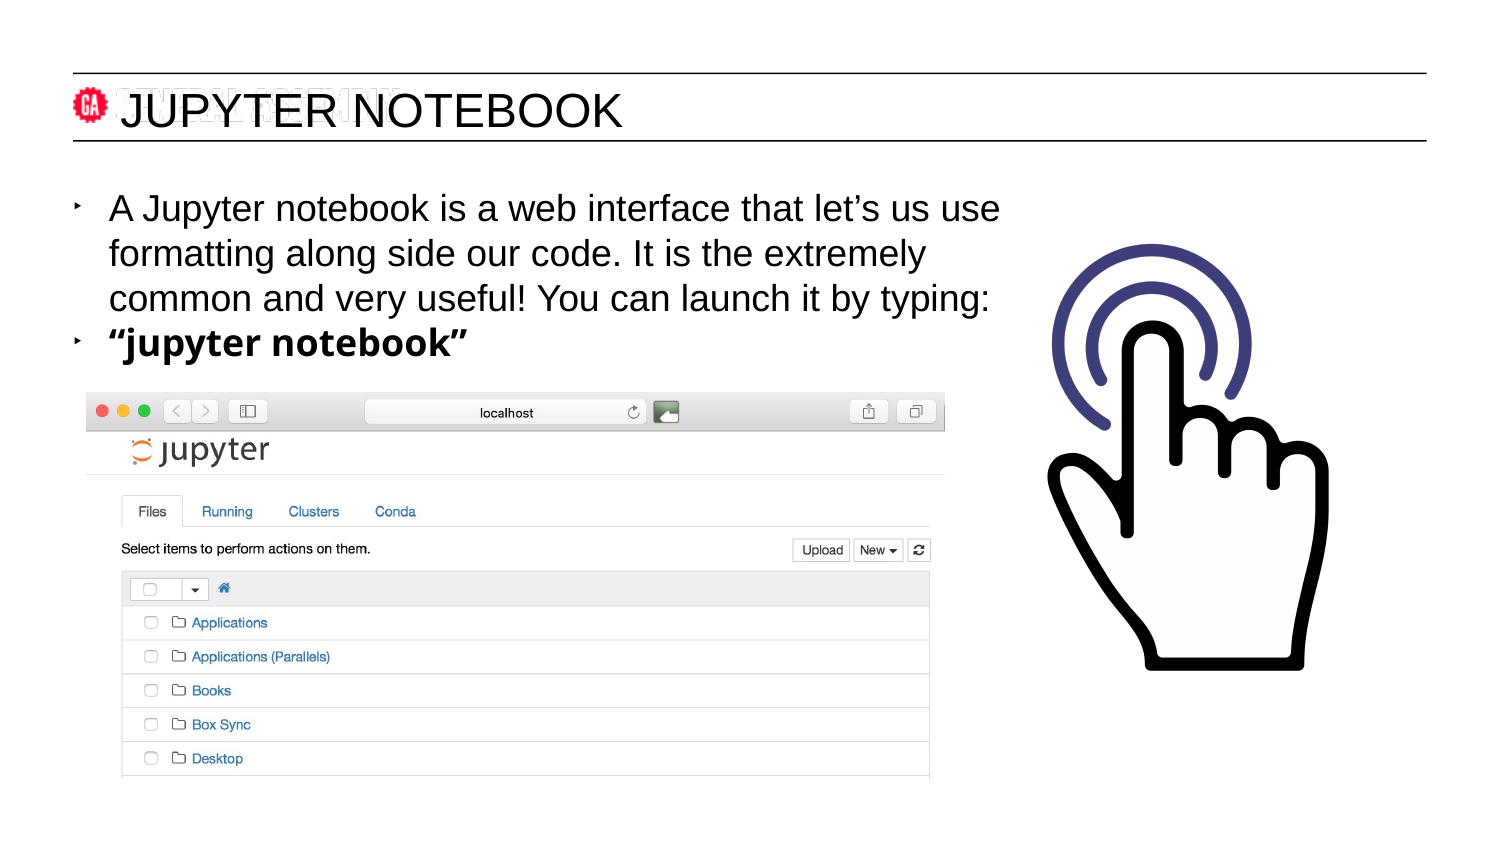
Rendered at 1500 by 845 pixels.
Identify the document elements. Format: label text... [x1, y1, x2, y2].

text_box A Jupyter notebook is a web interface that let’s us use formatting along side our code. It is the extremely common and very useful! You can launch it by typing: “jupyter notebook” [73, 183, 1016, 823]
picture [1035, 230, 1339, 682]
text_box JUPYTER NOTEBOOK [120, 79, 1011, 129]
picture [73, 87, 120, 123]
picture [86, 392, 945, 779]
